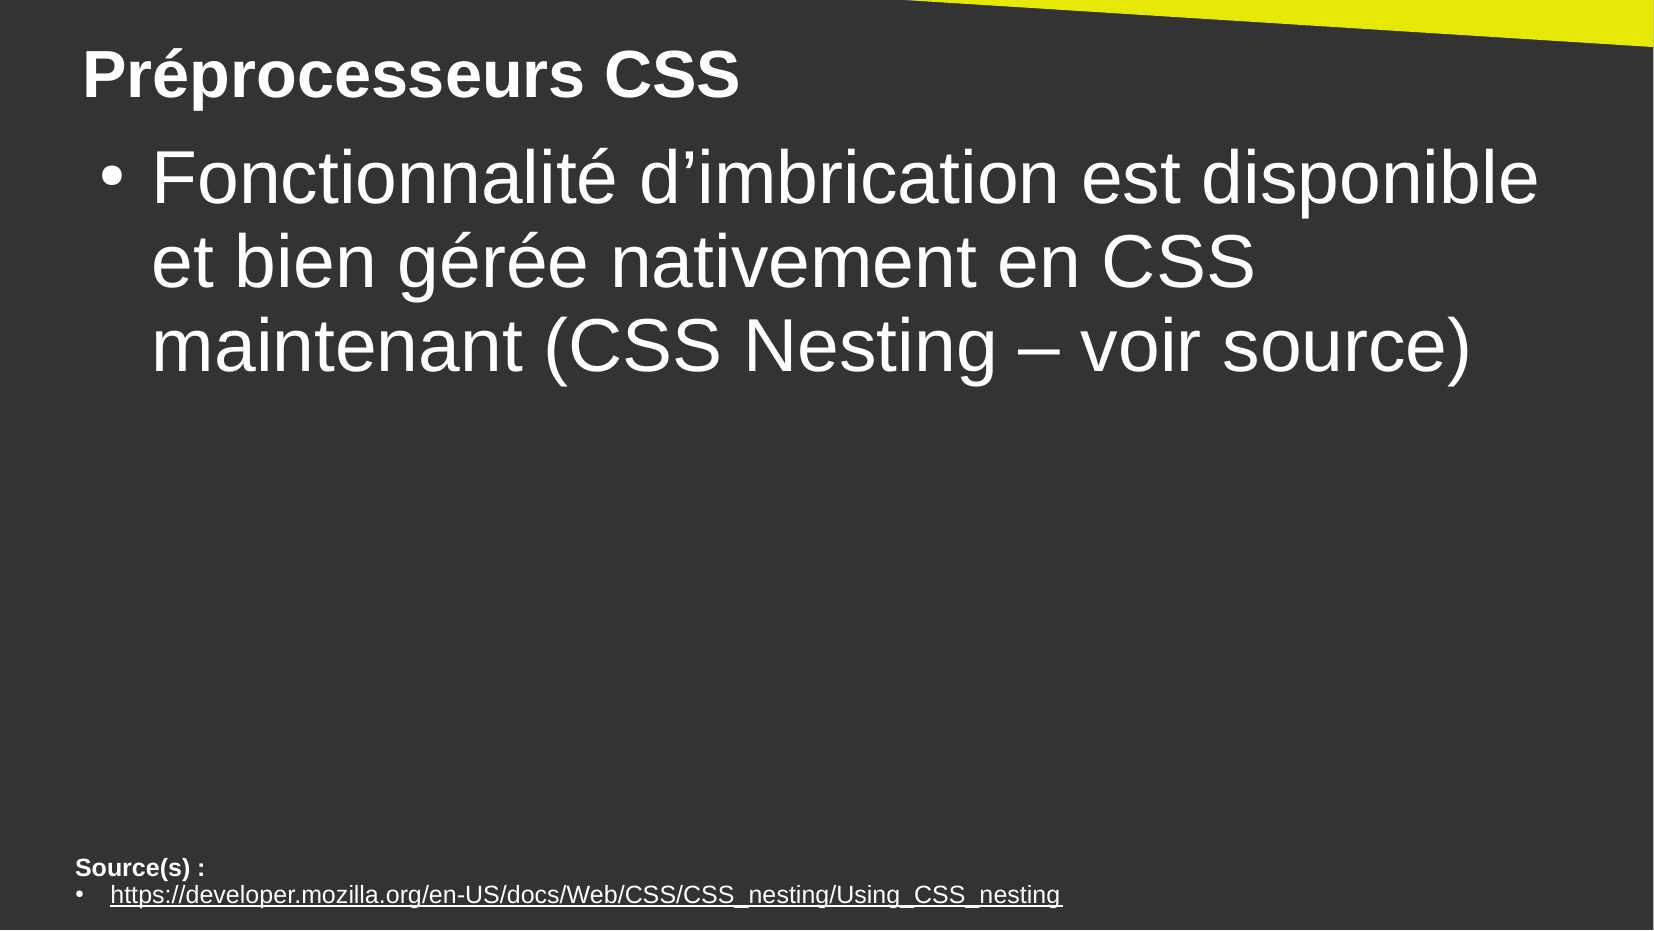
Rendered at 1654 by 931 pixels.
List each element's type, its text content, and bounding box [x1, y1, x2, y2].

list Fonctionnalité d’imbrication est disponible et bien gérée nativement en CSS maintenant (CSS Nesting – voir source) [80, 135, 1620, 562]
text_box Source(s) : https://developer.mozilla.org/en-US/docs/Web/CSS/CSS_nesting/Using_CSS_nesting [60, 803, 1546, 917]
title Préprocesseurs CSS [82, 37, 1571, 114]
text_box [904, 0, 1654, 48]
